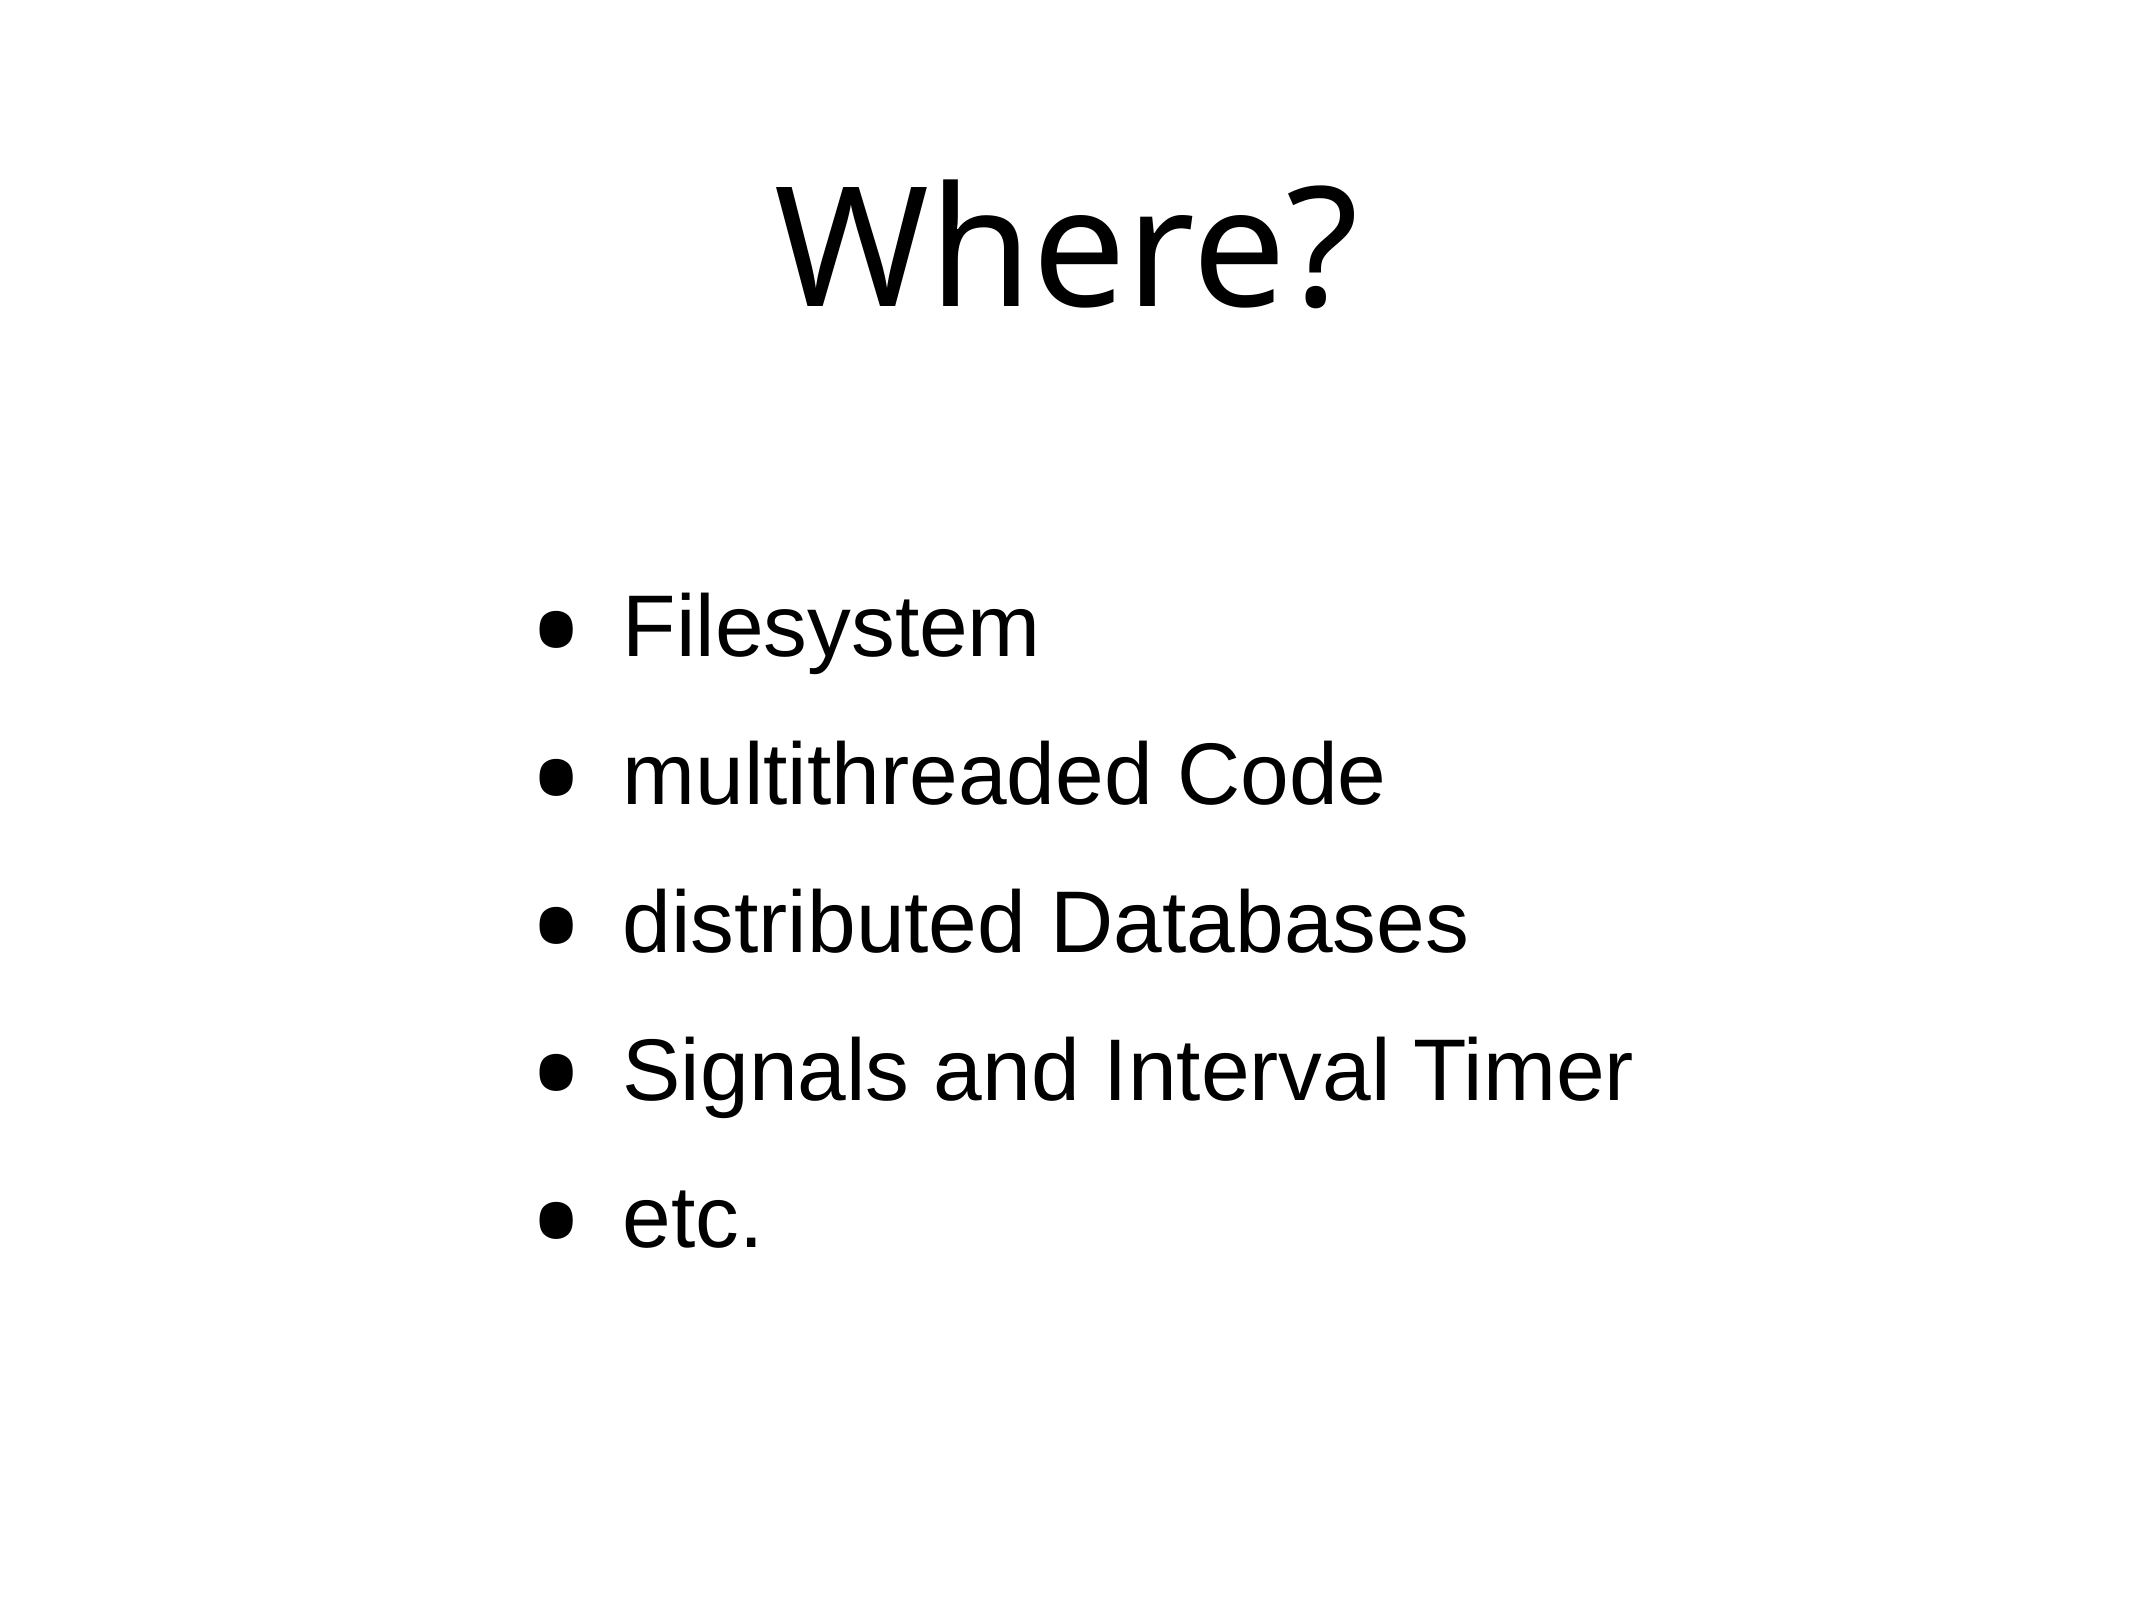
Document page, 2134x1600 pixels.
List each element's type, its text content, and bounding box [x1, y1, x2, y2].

list Filesystem multithreaded Code distributed Databases Signals and Interval Timer etc. [468, 510, 1663, 1334]
title Where? [208, 41, 1925, 442]
